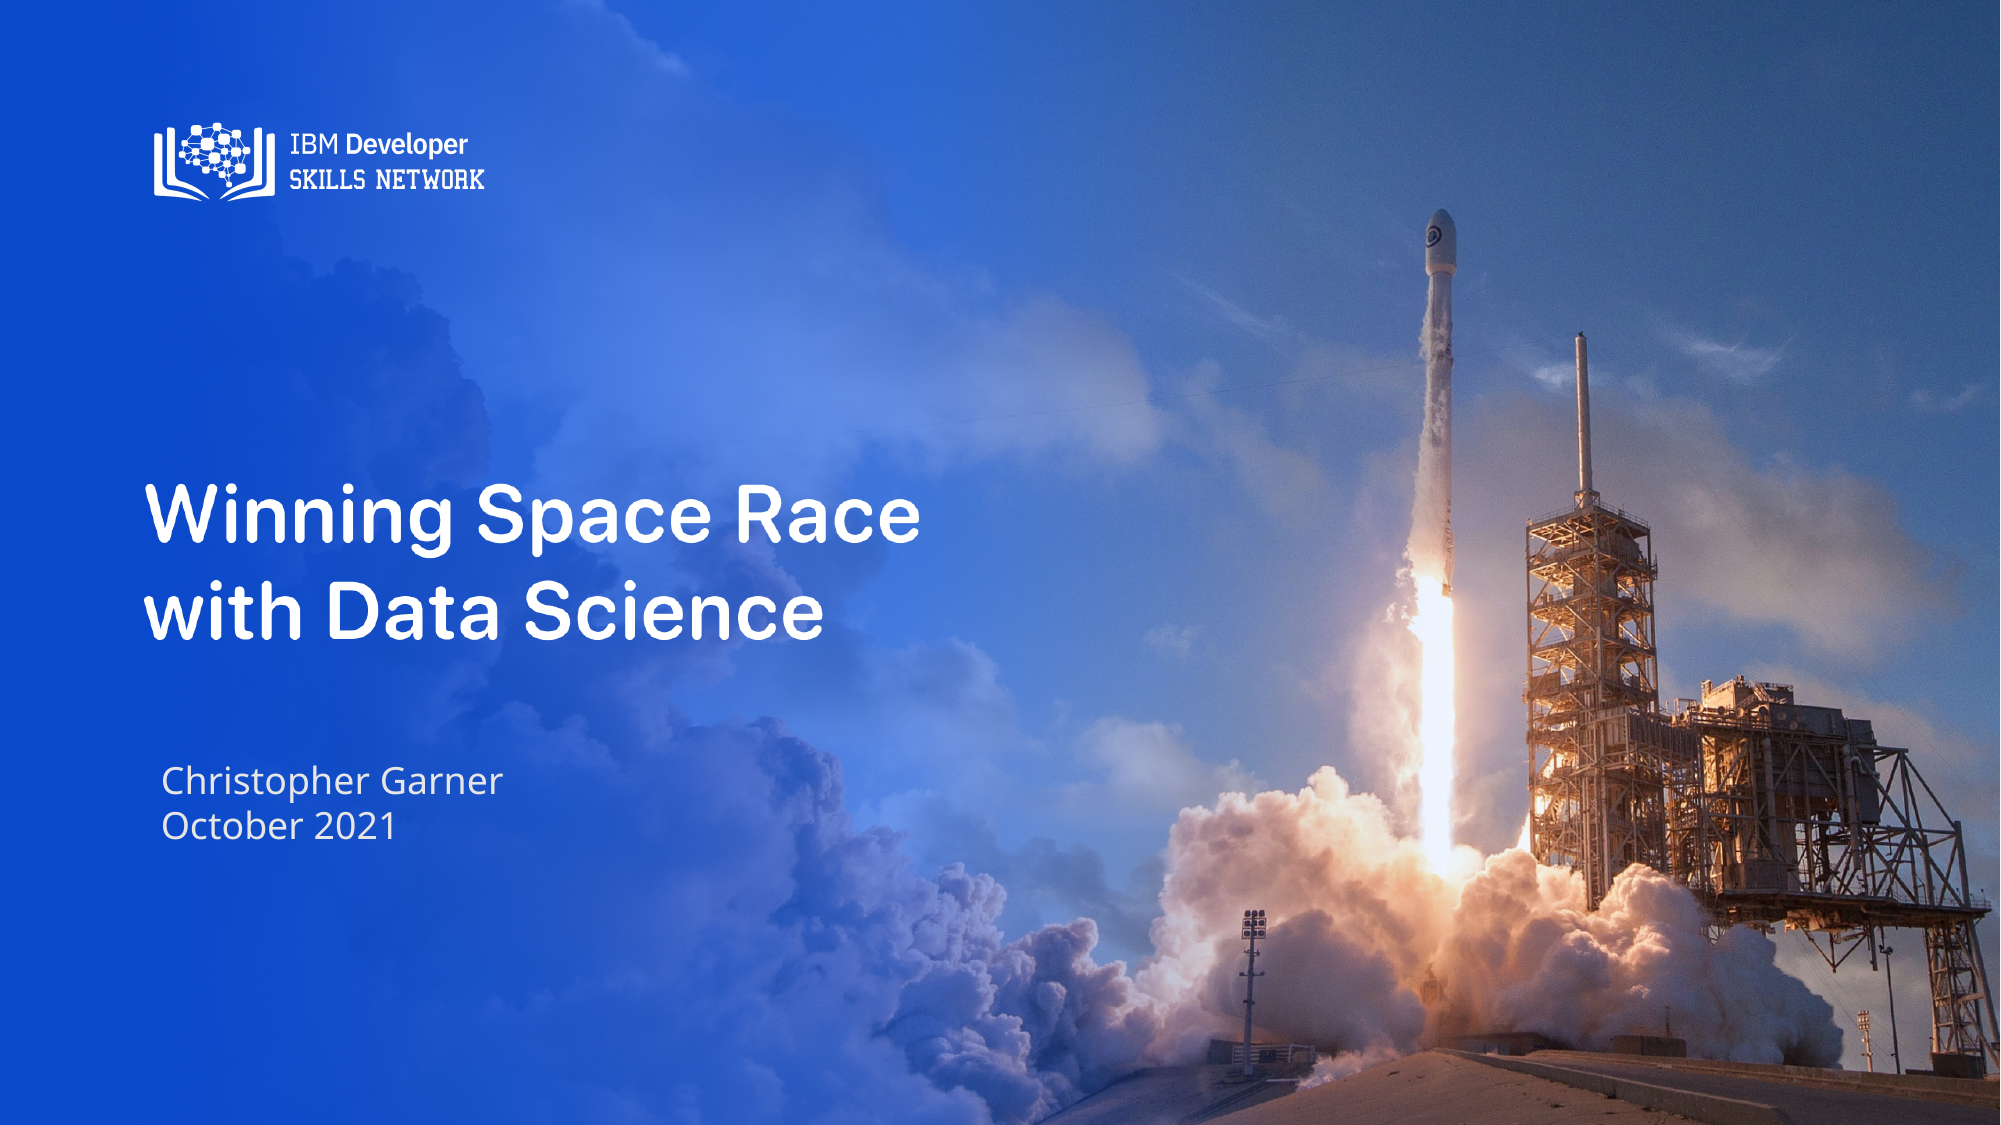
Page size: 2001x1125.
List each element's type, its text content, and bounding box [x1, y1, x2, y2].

text_box Christopher Garner October 2021 [145, 749, 559, 855]
picture [0, 0, 2001, 1125]
